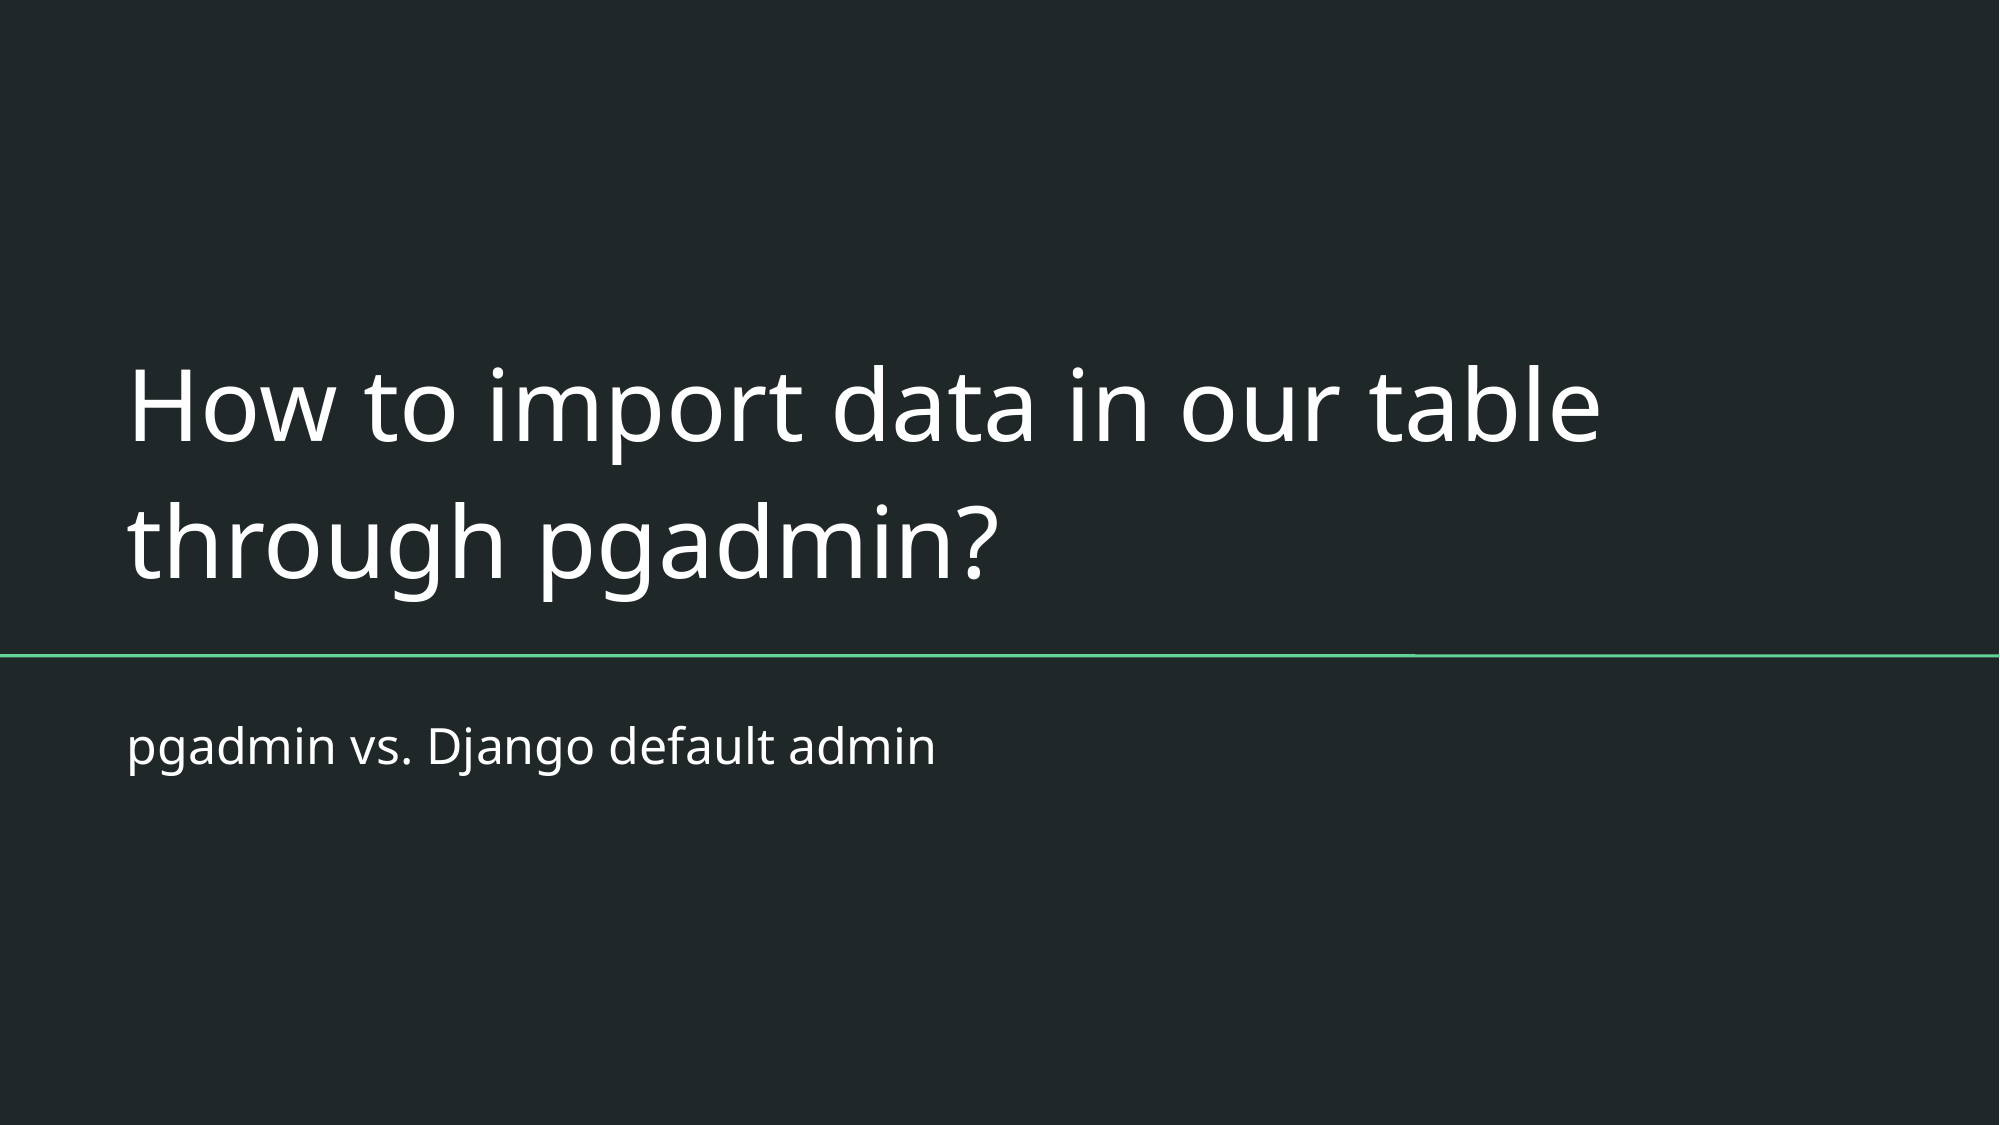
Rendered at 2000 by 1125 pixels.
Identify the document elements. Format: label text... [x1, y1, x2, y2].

title How to import data in our table through pgadmin? [111, 275, 1888, 623]
subtitle pgadmin vs. Django default admin [111, 696, 1888, 834]
